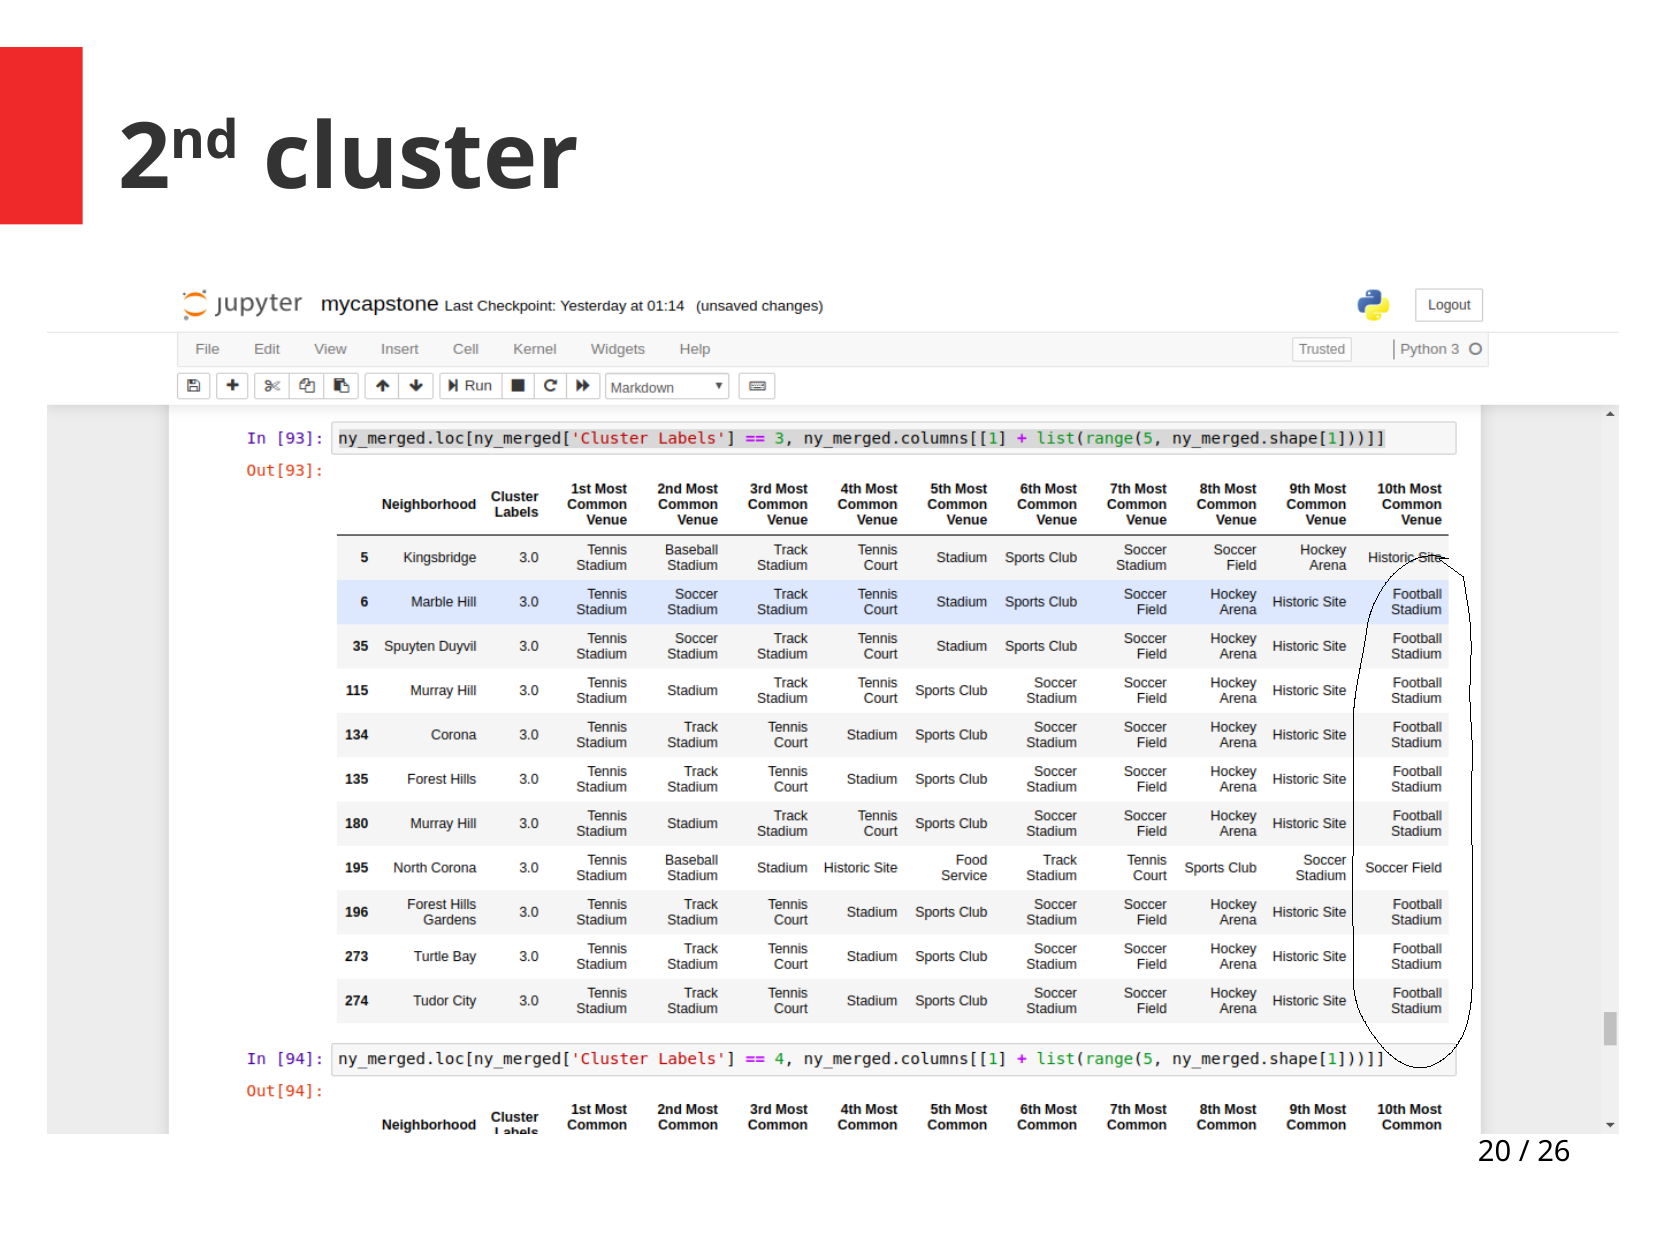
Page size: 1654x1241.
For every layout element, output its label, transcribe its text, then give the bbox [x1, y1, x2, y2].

picture [47, 283, 1619, 1134]
title 2nd cluster [118, 49, 1571, 257]
